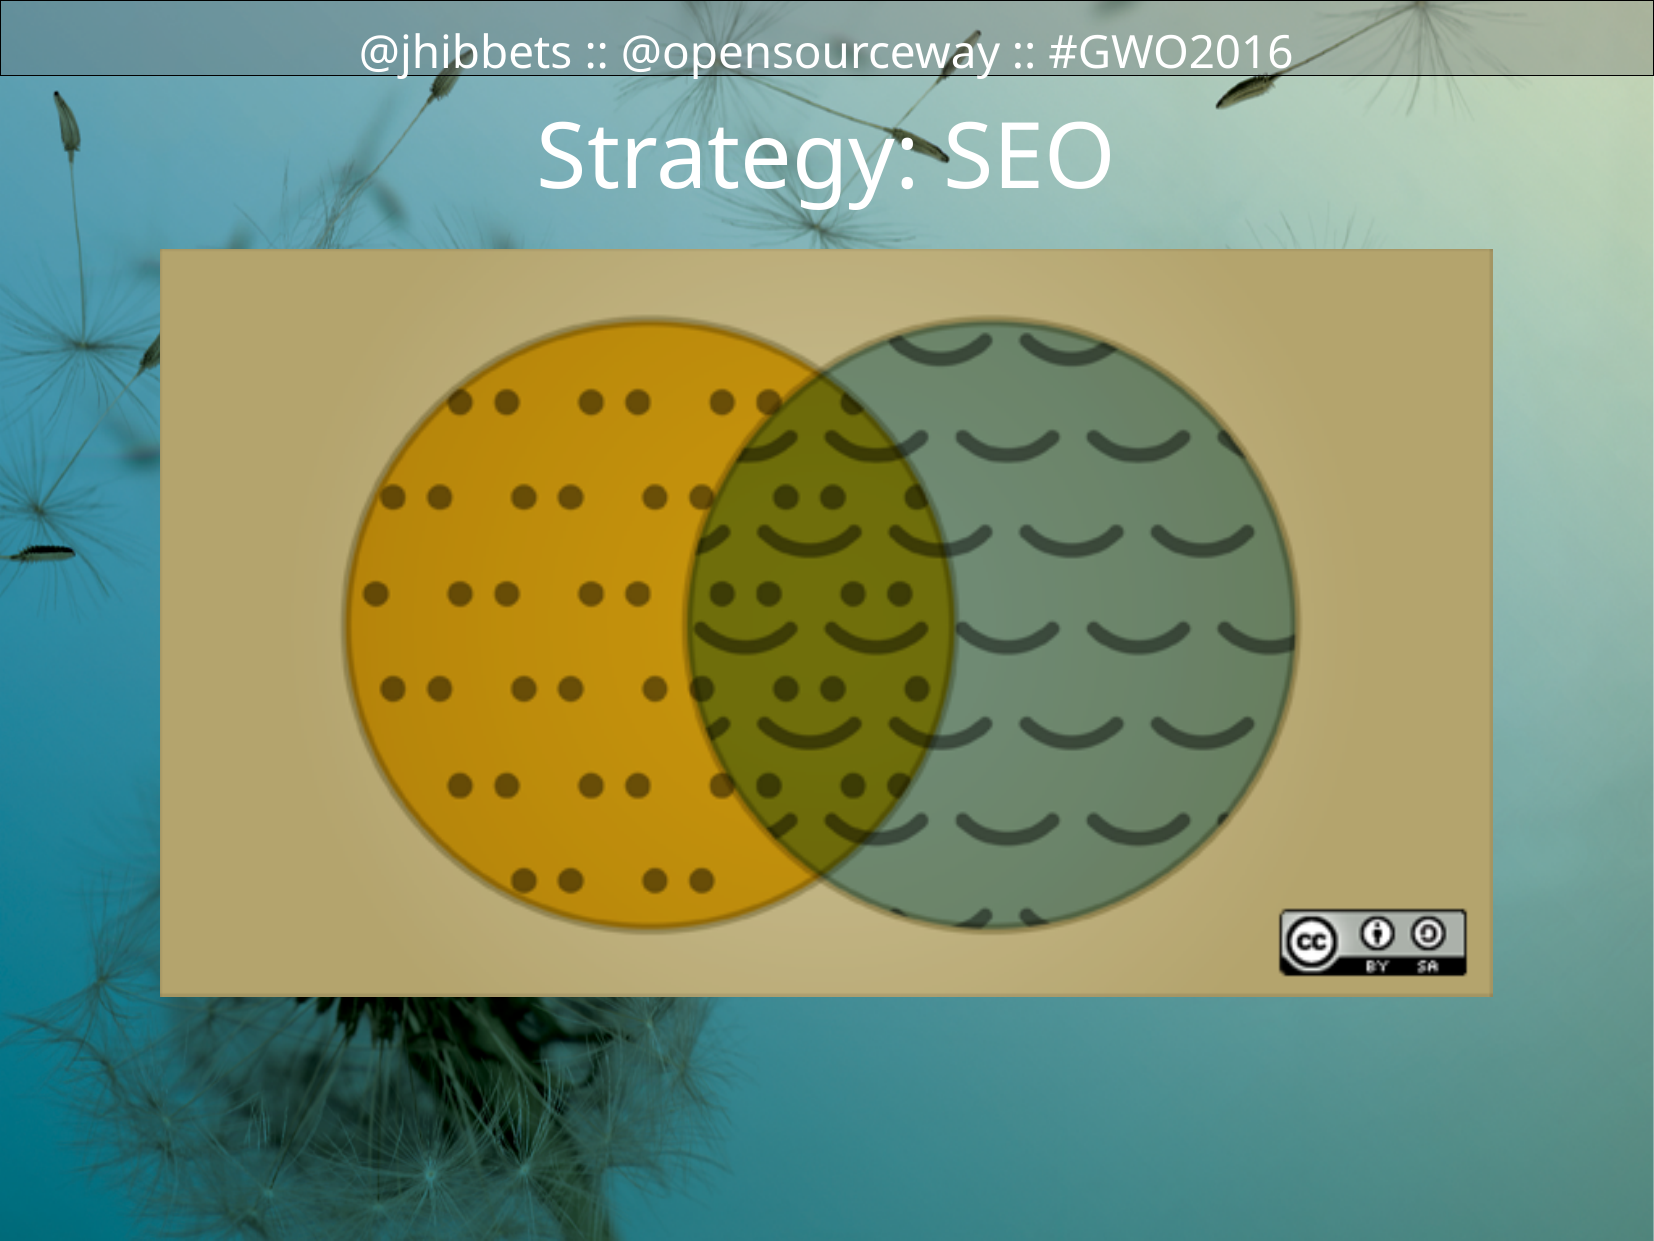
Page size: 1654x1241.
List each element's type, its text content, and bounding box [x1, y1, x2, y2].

title Strategy: SEO [82, 49, 1571, 257]
picture [0, 76, 1654, 1241]
